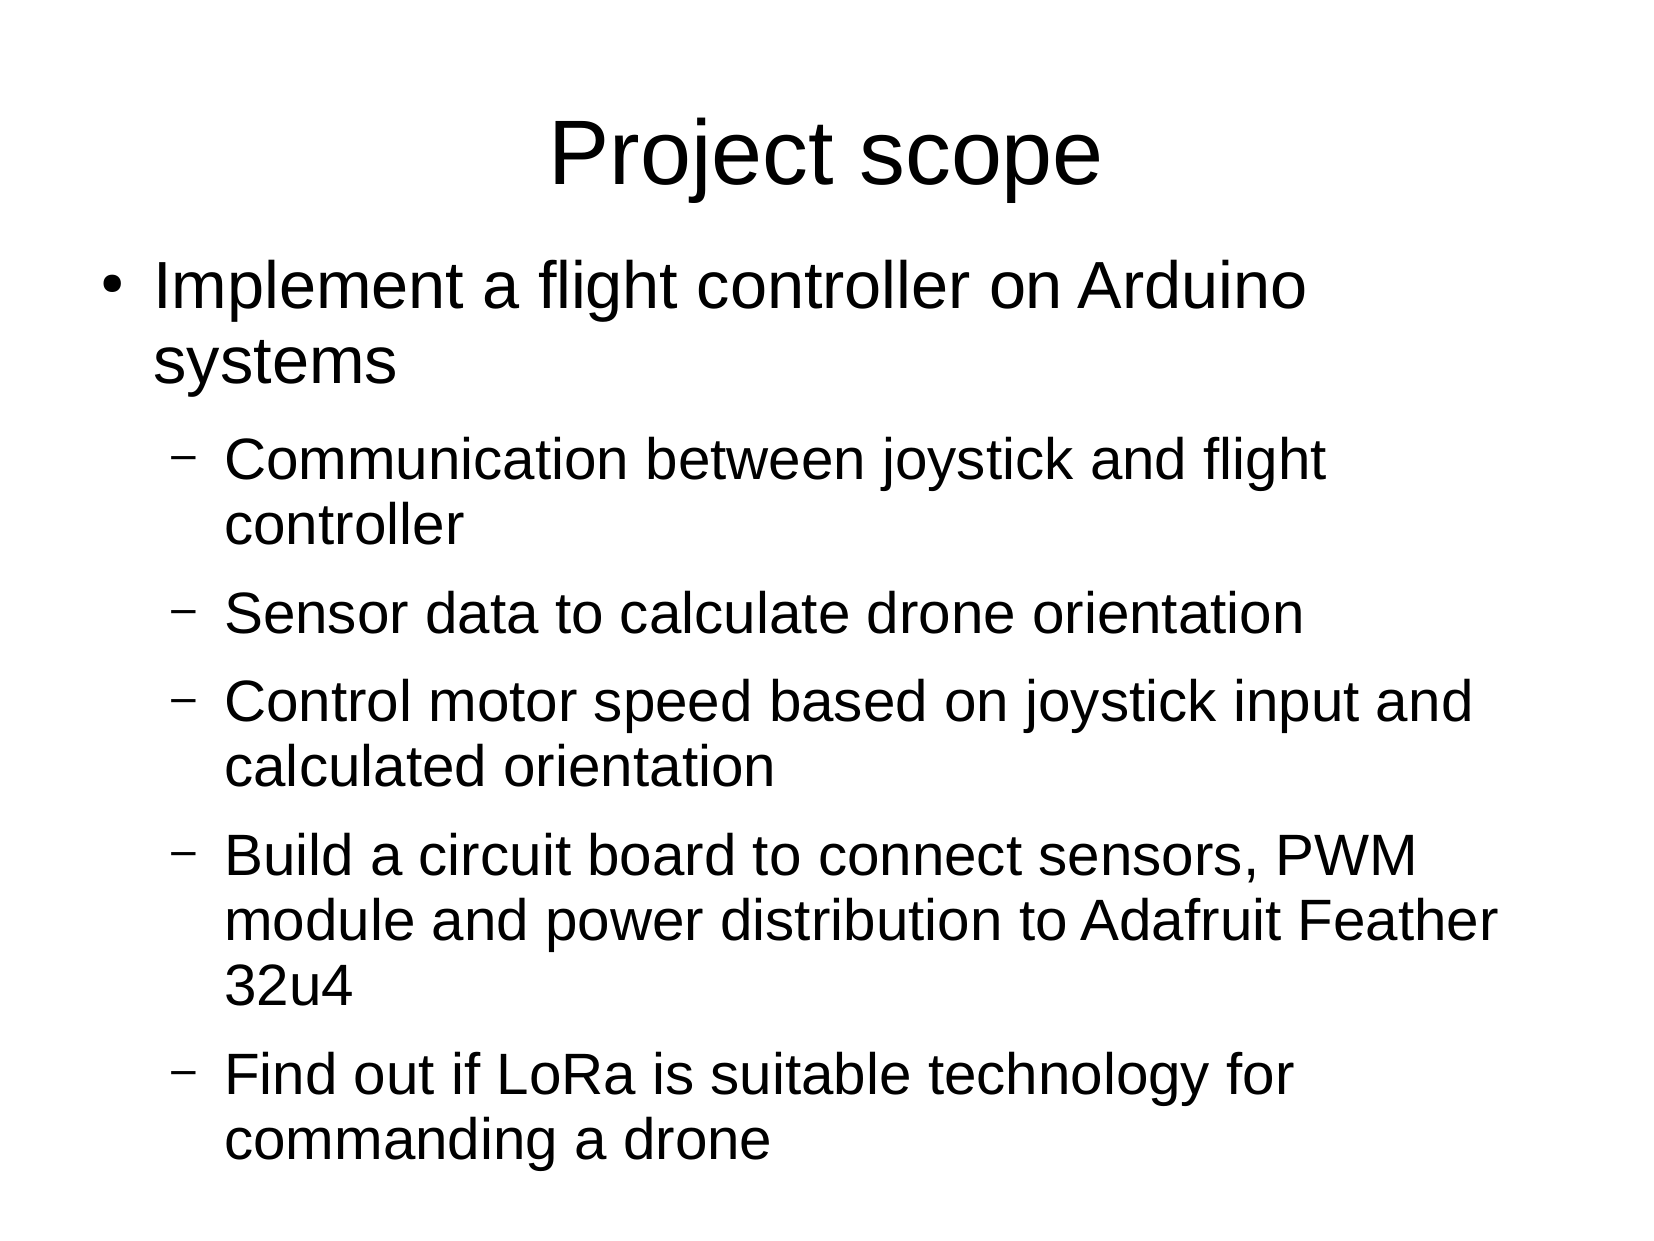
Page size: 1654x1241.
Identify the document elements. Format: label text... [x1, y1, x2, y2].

title Project scope [82, 49, 1571, 247]
list Implement a flight controller on Arduino systems Communication between joystick and flight controller Sensor data to calculate drone orientation Control motor speed based on joystick input and calculated orientation Build a circuit board to connect sensors, PWM module and power distribution to Adafruit Feather 32u4 Find out if LoRa is suitable technology for commanding a drone [82, 247, 1571, 1170]
